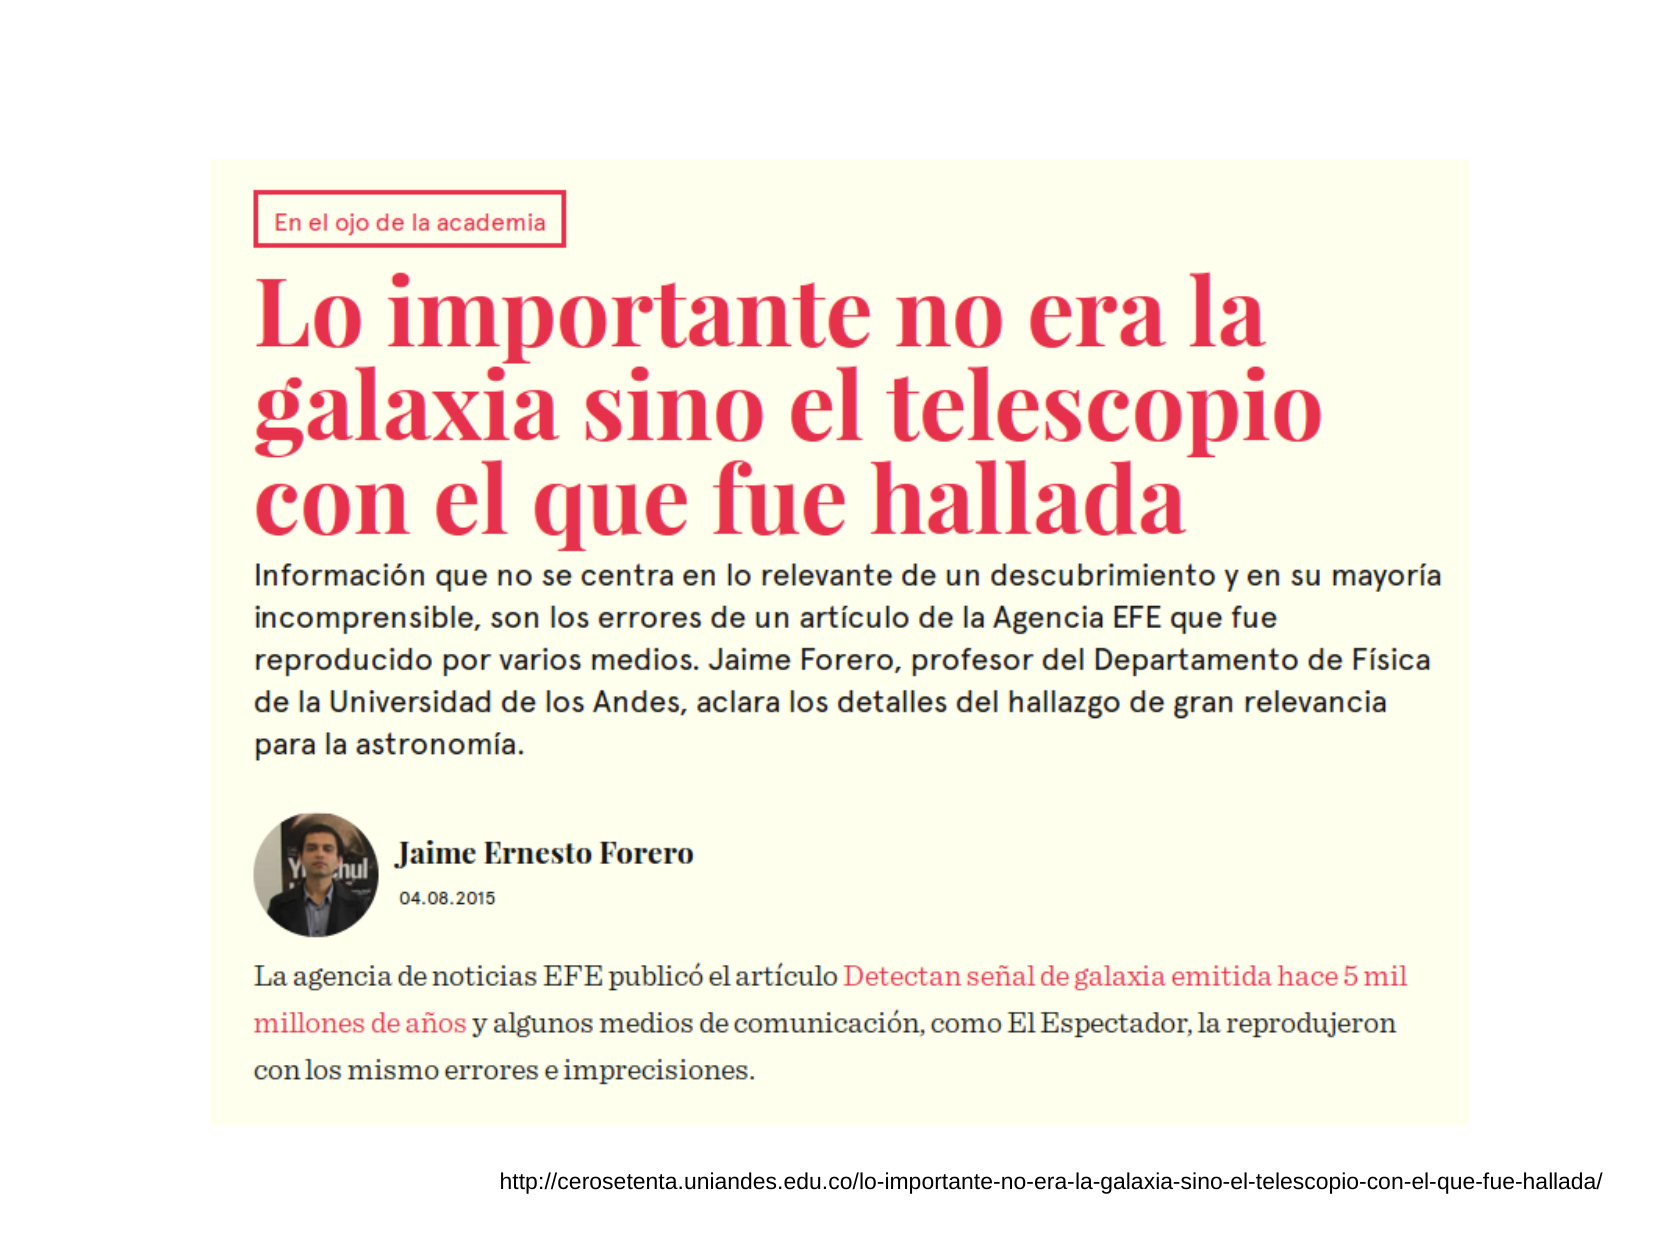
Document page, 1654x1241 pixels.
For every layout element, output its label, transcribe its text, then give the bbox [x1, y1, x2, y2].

text_box http://cerosetenta.uniandes.edu.co/lo-importante-no-era-la-galaxia-sino-el-telescopio-con-el-que-fue-hallada/ [484, 1161, 1654, 1241]
picture [210, 159, 1471, 1126]
